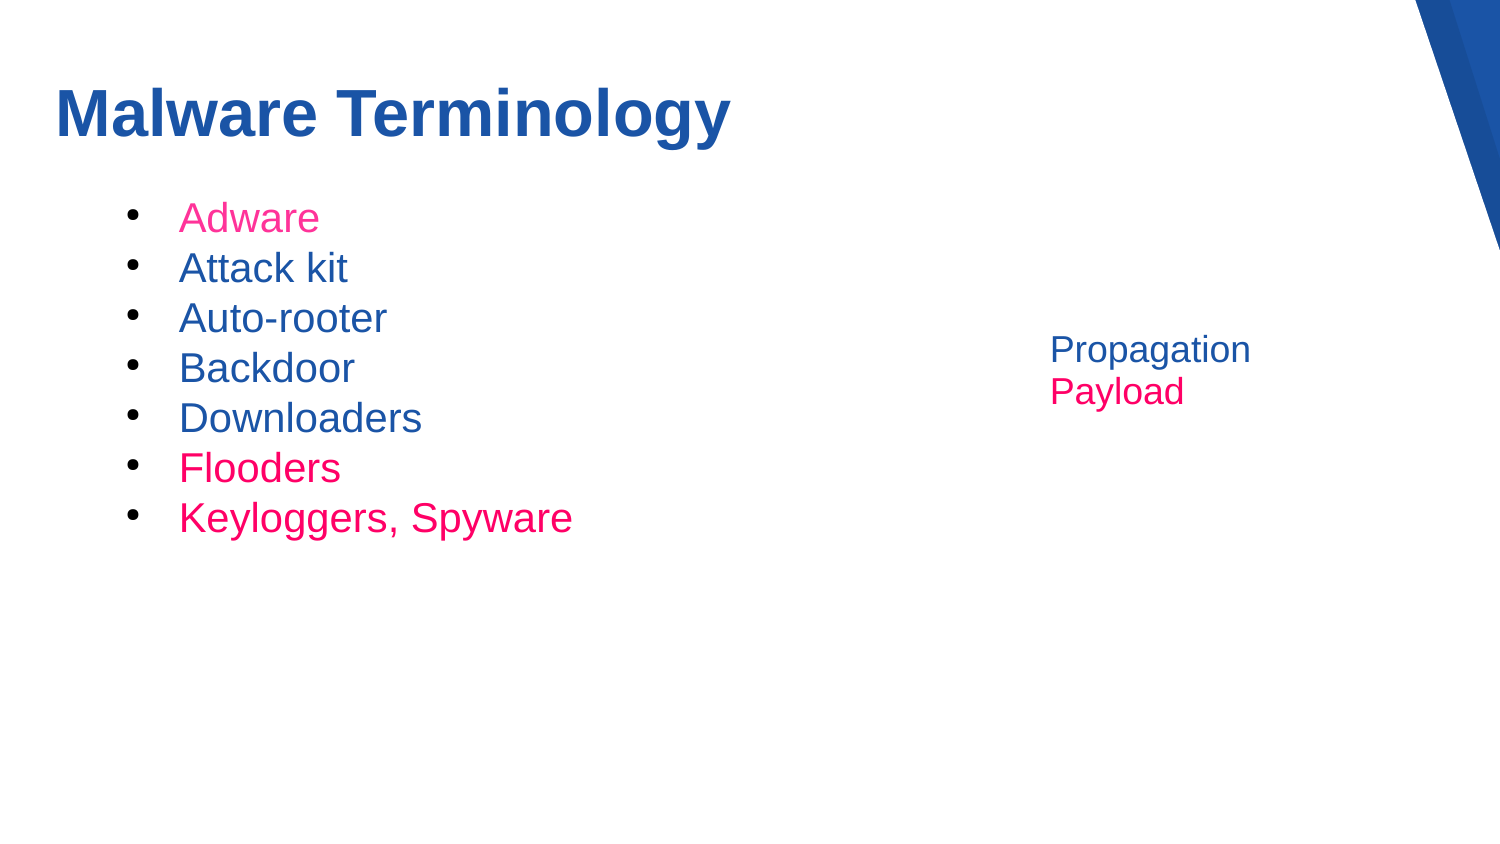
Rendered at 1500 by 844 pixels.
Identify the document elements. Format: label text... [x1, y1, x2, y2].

title Malware Terminology [40, 97, 1231, 166]
text_box Propagation Payload [1035, 321, 1267, 421]
list Adware Attack kit Auto-rooter Backdoor Downloaders Flooders Keyloggers, Spyware [92, 176, 1459, 844]
